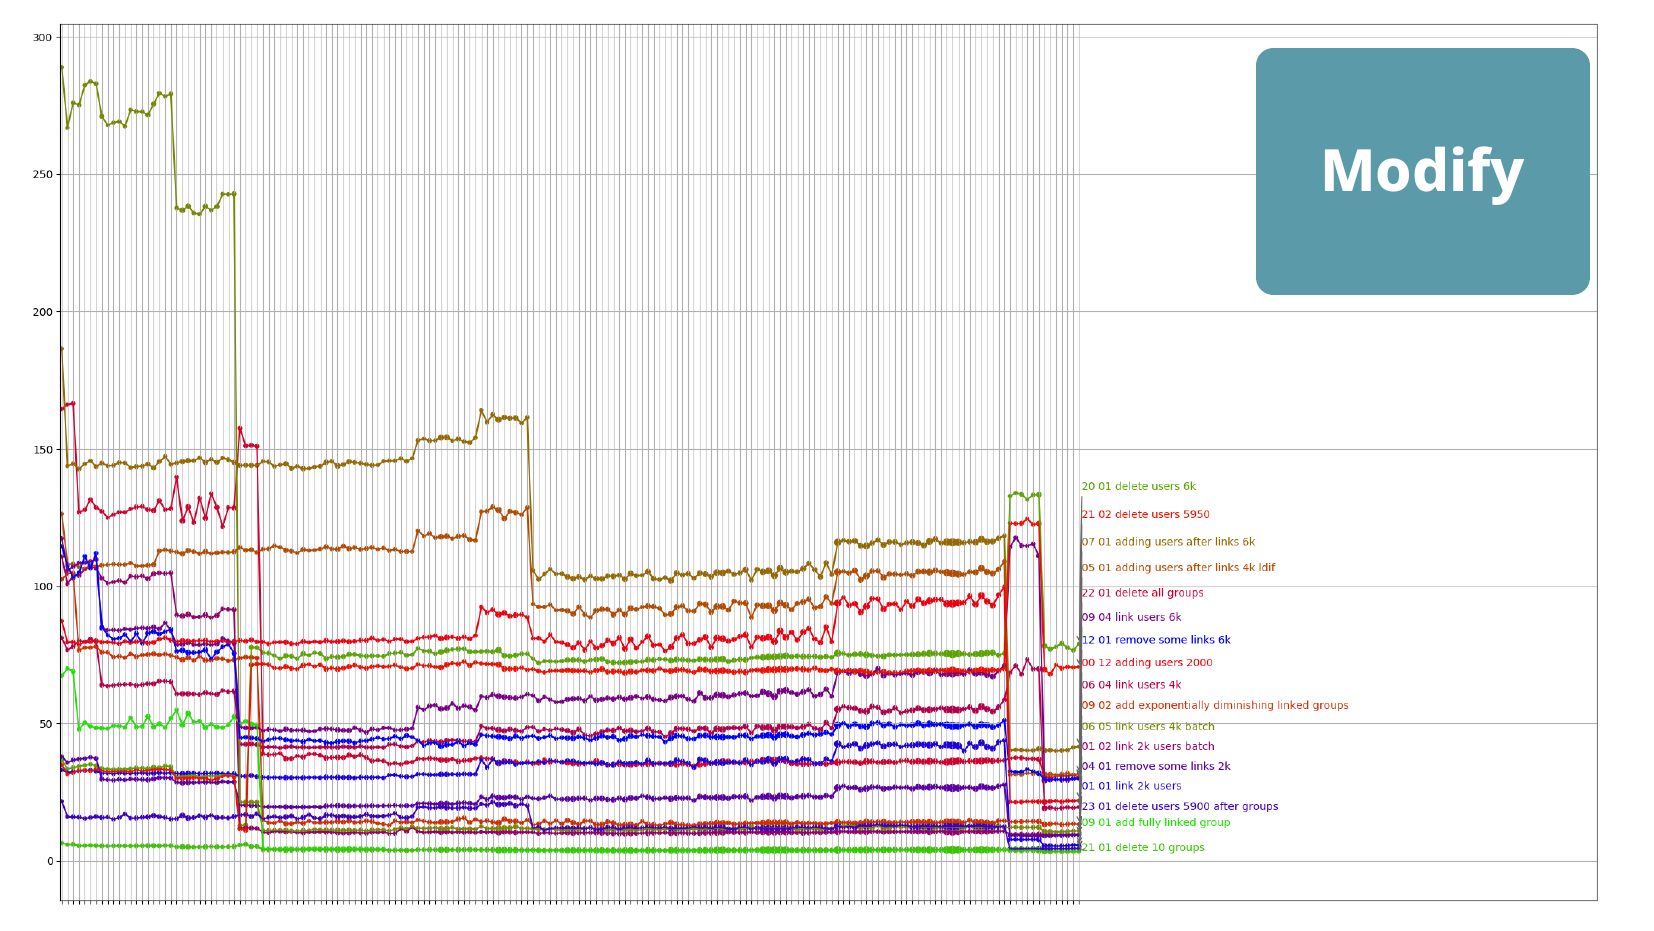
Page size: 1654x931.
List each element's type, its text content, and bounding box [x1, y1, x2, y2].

picture [21, 9, 1610, 907]
text_box Modify [1273, 65, 1573, 278]
